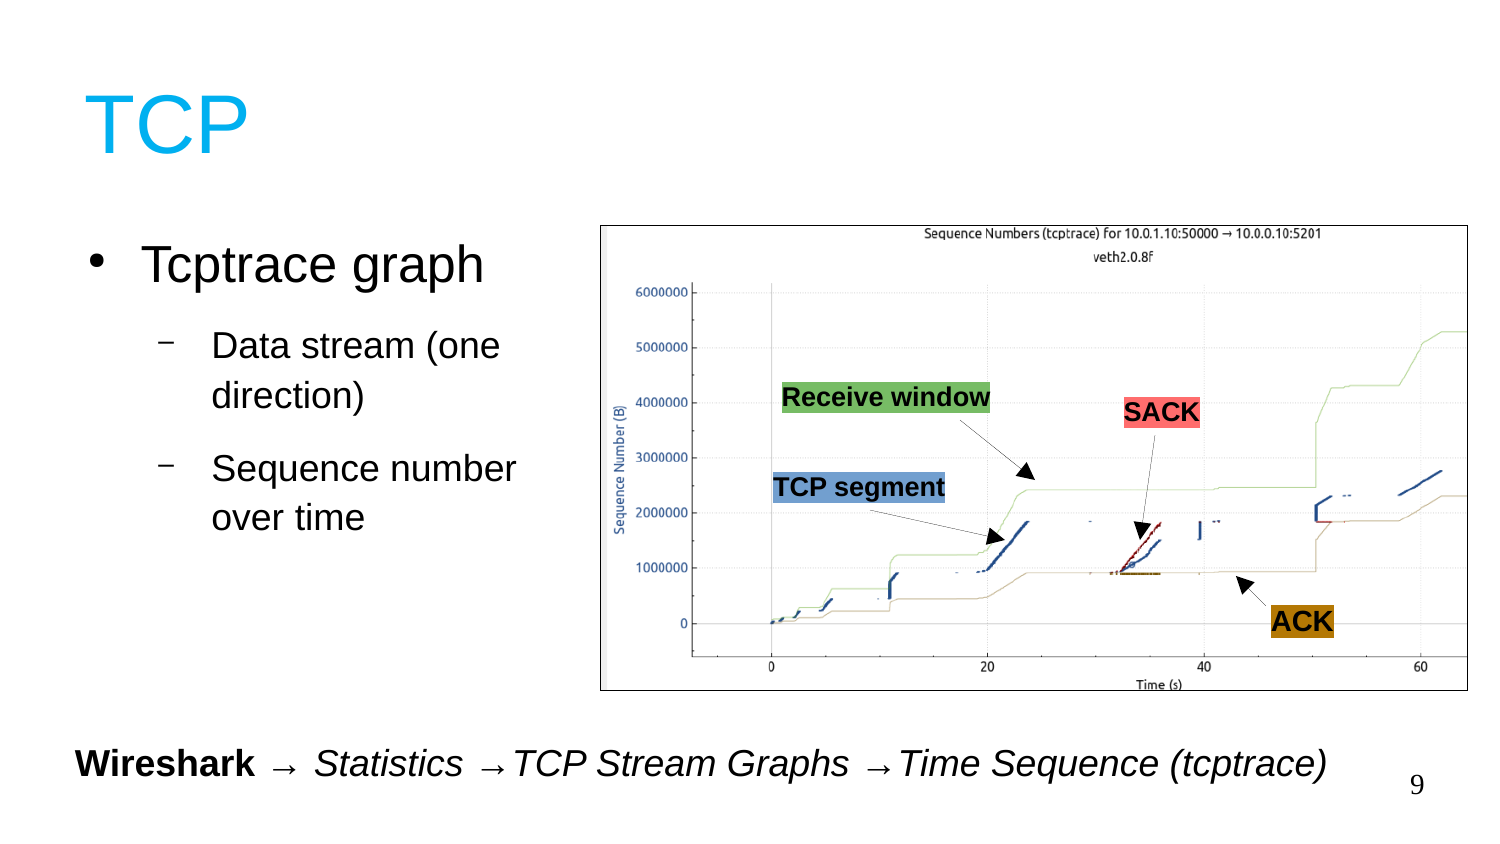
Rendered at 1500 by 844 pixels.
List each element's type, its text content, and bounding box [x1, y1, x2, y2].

text_box Receive window [766, 375, 1006, 421]
list Tcptrace graph Data stream (one direction) Sequence number over time [69, 224, 556, 735]
title TCP [69, 44, 1364, 208]
text_box SACK [1108, 390, 1216, 436]
picture [600, 225, 1468, 691]
text_box TCP segment [758, 465, 961, 511]
text_box ACK [1256, 597, 1349, 646]
text_box Wireshark → Statistics →TCP Stream Graphs →Time Sequence (tcptrace) [60, 735, 1364, 792]
